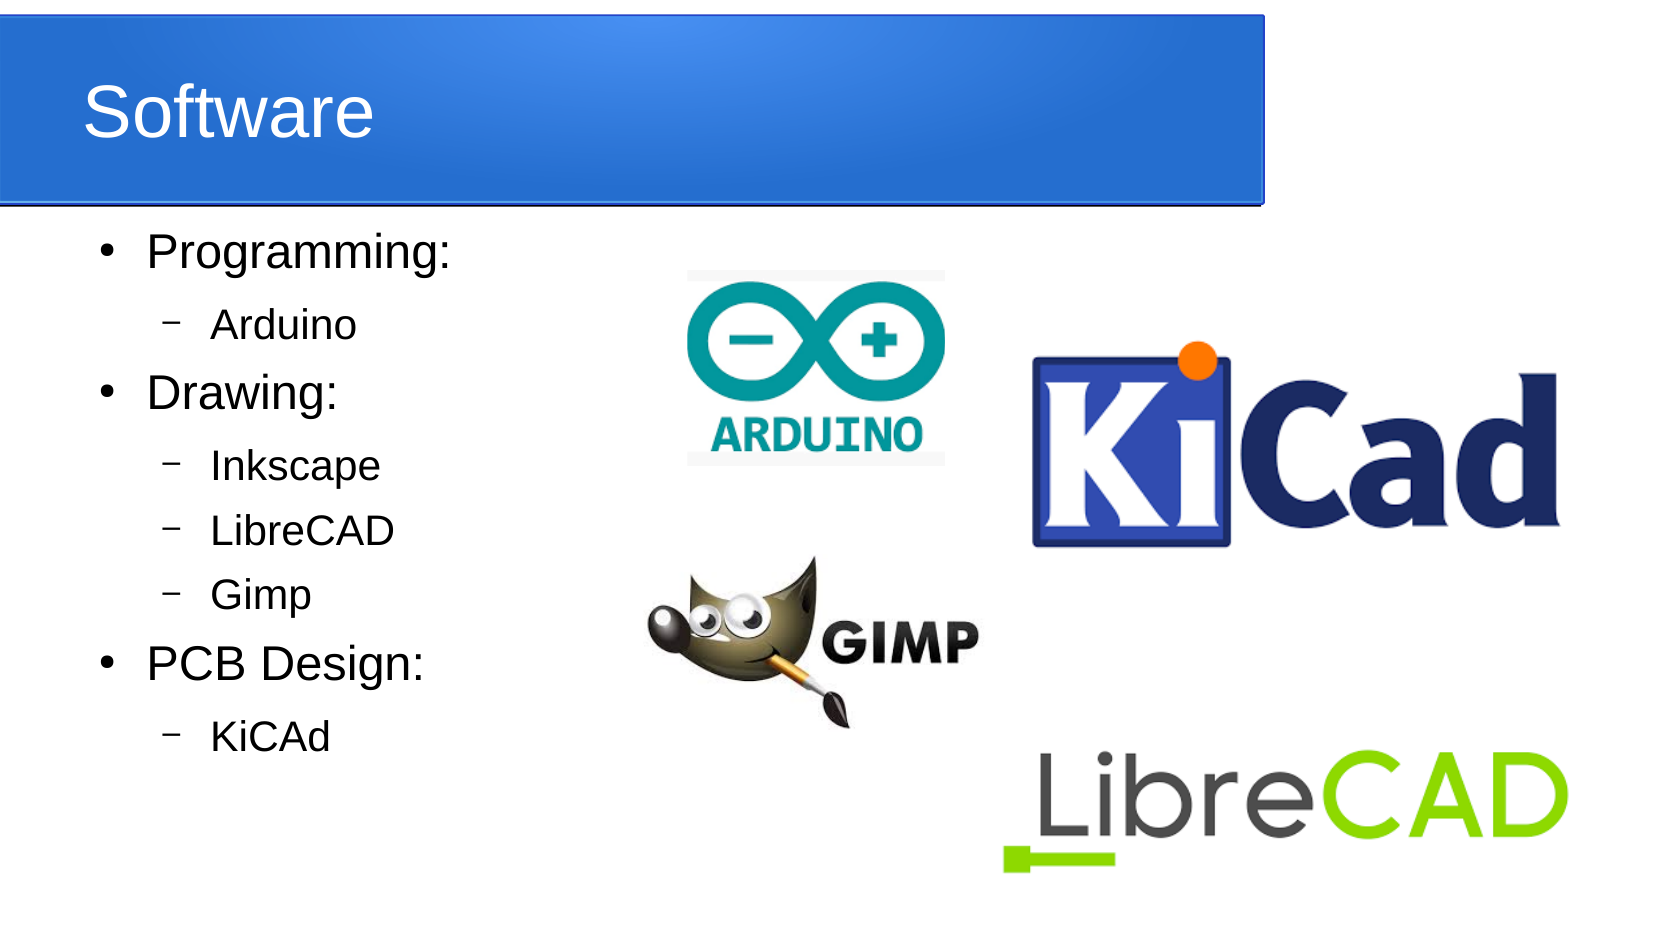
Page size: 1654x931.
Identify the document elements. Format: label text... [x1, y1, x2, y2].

list Programming: Arduino Drawing: Inkscape LibreCAD Gimp PCB Design: KiCAd [82, 224, 631, 764]
title Software [82, 35, 1235, 189]
picture [687, 270, 946, 466]
picture [643, 331, 1569, 732]
picture [990, 742, 1583, 886]
